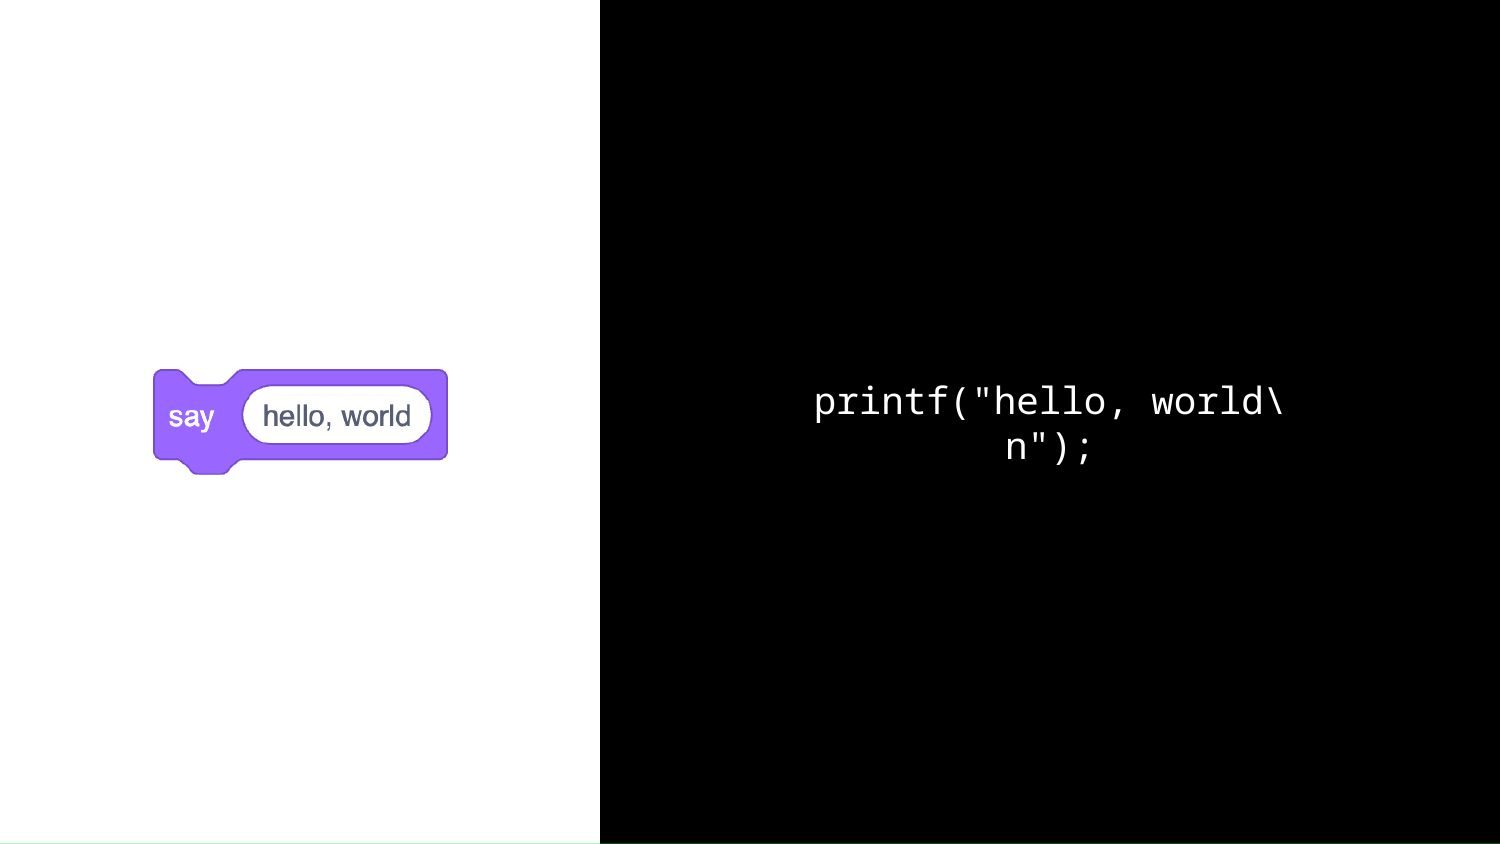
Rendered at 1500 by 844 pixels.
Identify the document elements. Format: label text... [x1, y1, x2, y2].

text_box [0, 0, 1500, 844]
picture [150, 368, 450, 476]
text_box printf("hello, world\n"); [774, 321, 1326, 523]
